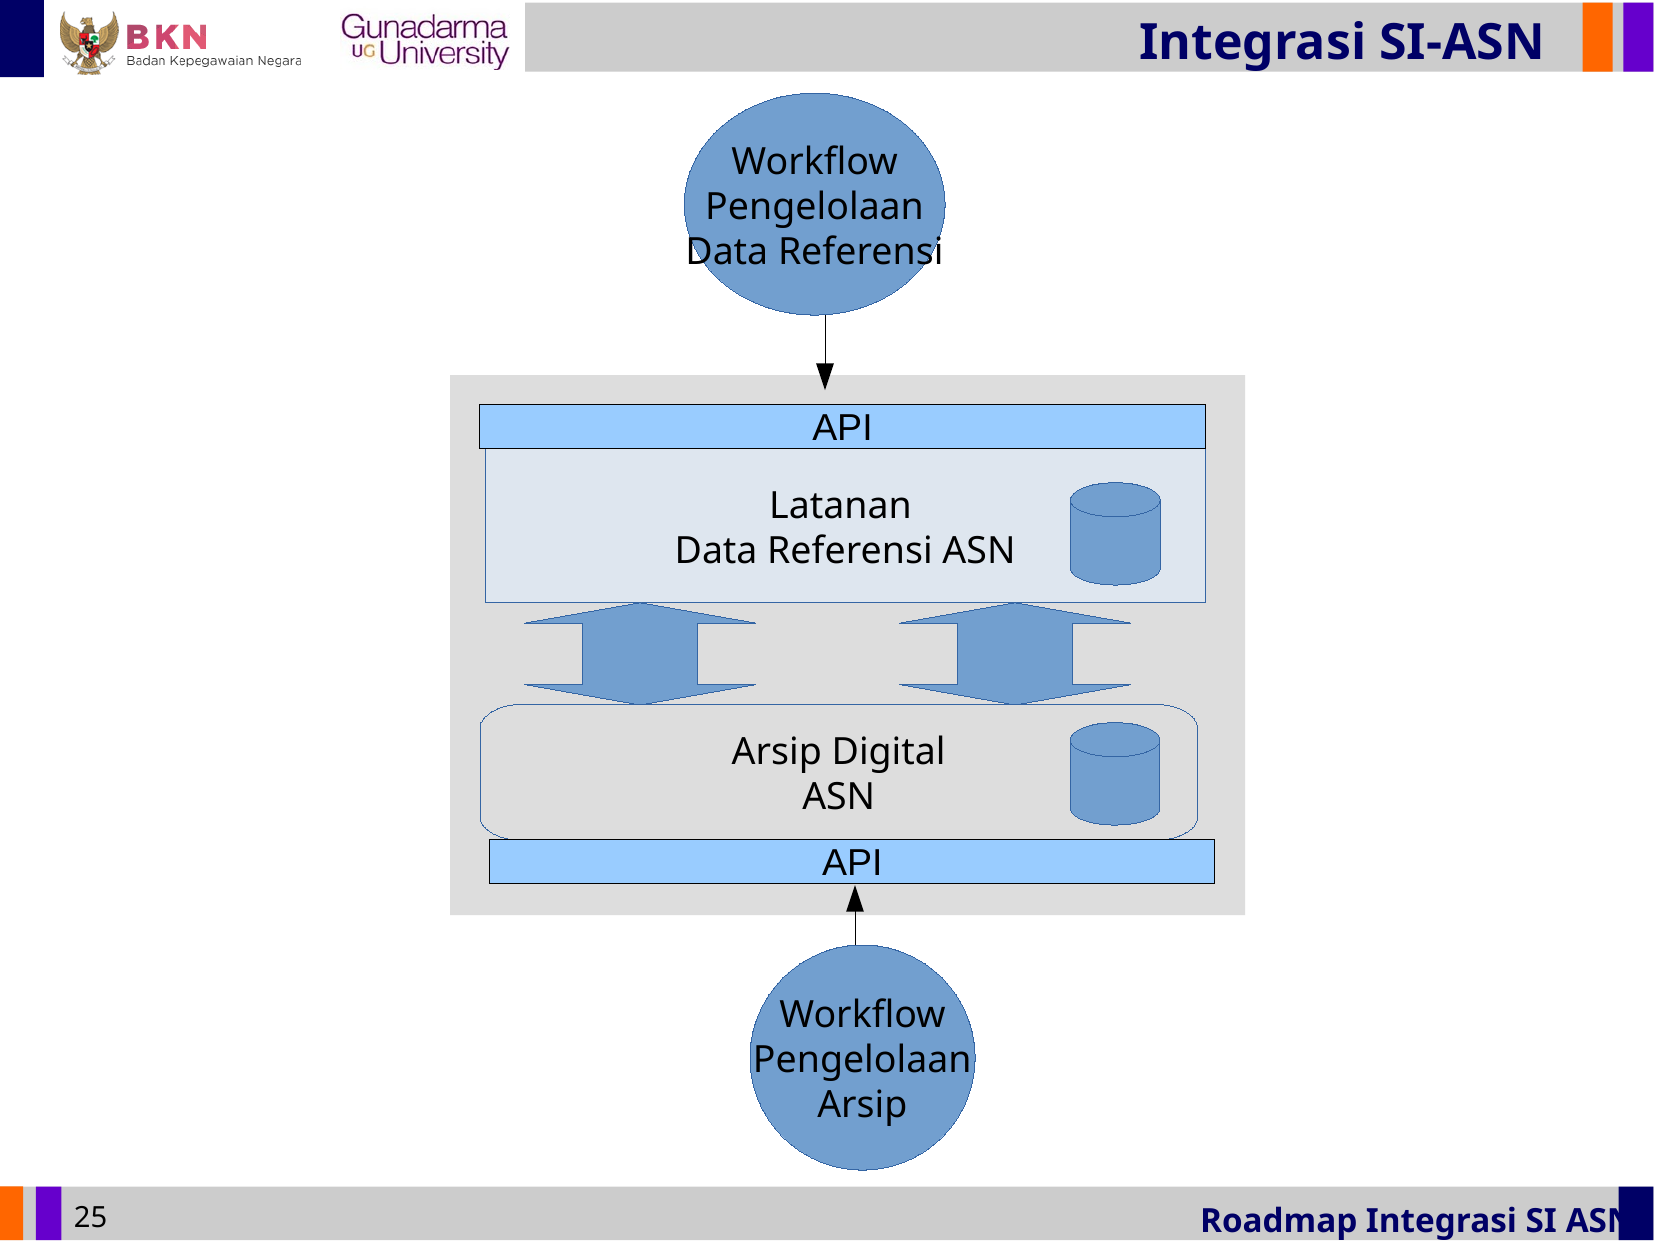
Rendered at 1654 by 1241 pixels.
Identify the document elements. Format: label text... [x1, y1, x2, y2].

picture [60, 11, 301, 75]
text_box [450, 375, 1246, 916]
text_box Arsip Digital ASN [480, 704, 1198, 839]
text_box Workflow Pengelolaan Data Referensi [684, 93, 946, 316]
text_box Latanan Data Referensi ASN [485, 449, 1206, 603]
text_box Workflow Pengelolaan Arsip [750, 945, 976, 1171]
text_box API [489, 839, 1215, 884]
text_box API [479, 404, 1206, 449]
picture [340, 0, 510, 70]
